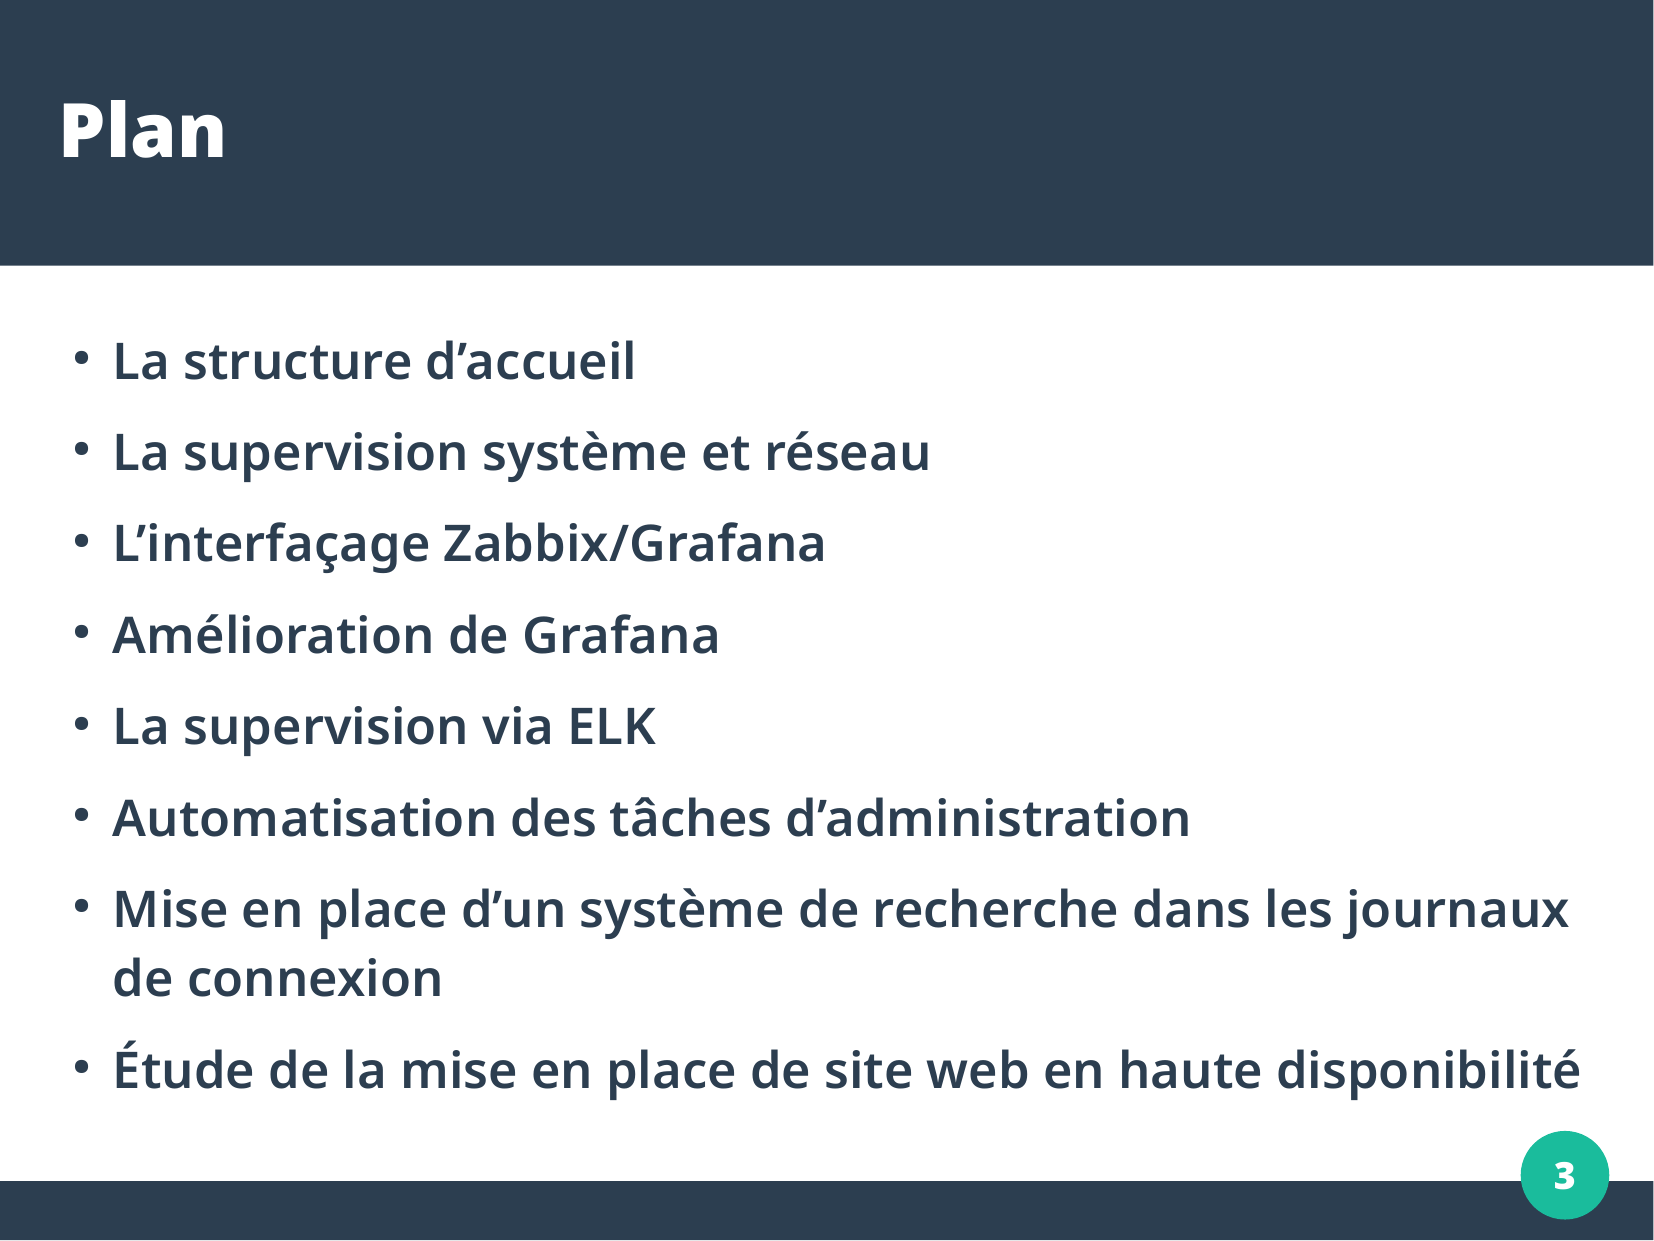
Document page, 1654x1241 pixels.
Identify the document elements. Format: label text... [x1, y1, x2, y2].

list La structure d’accueil La supervision système et réseau L’interfaçage Zabbix/Grafana Amélioration de Grafana La supervision via ELK Automatisation des tâches d’administration Mise en place d’un système de recherche dans les journaux de connexion Étude de la mise en place de site web en haute disponibilité [59, 324, 1595, 1152]
title Plan [59, 49, 1595, 207]
